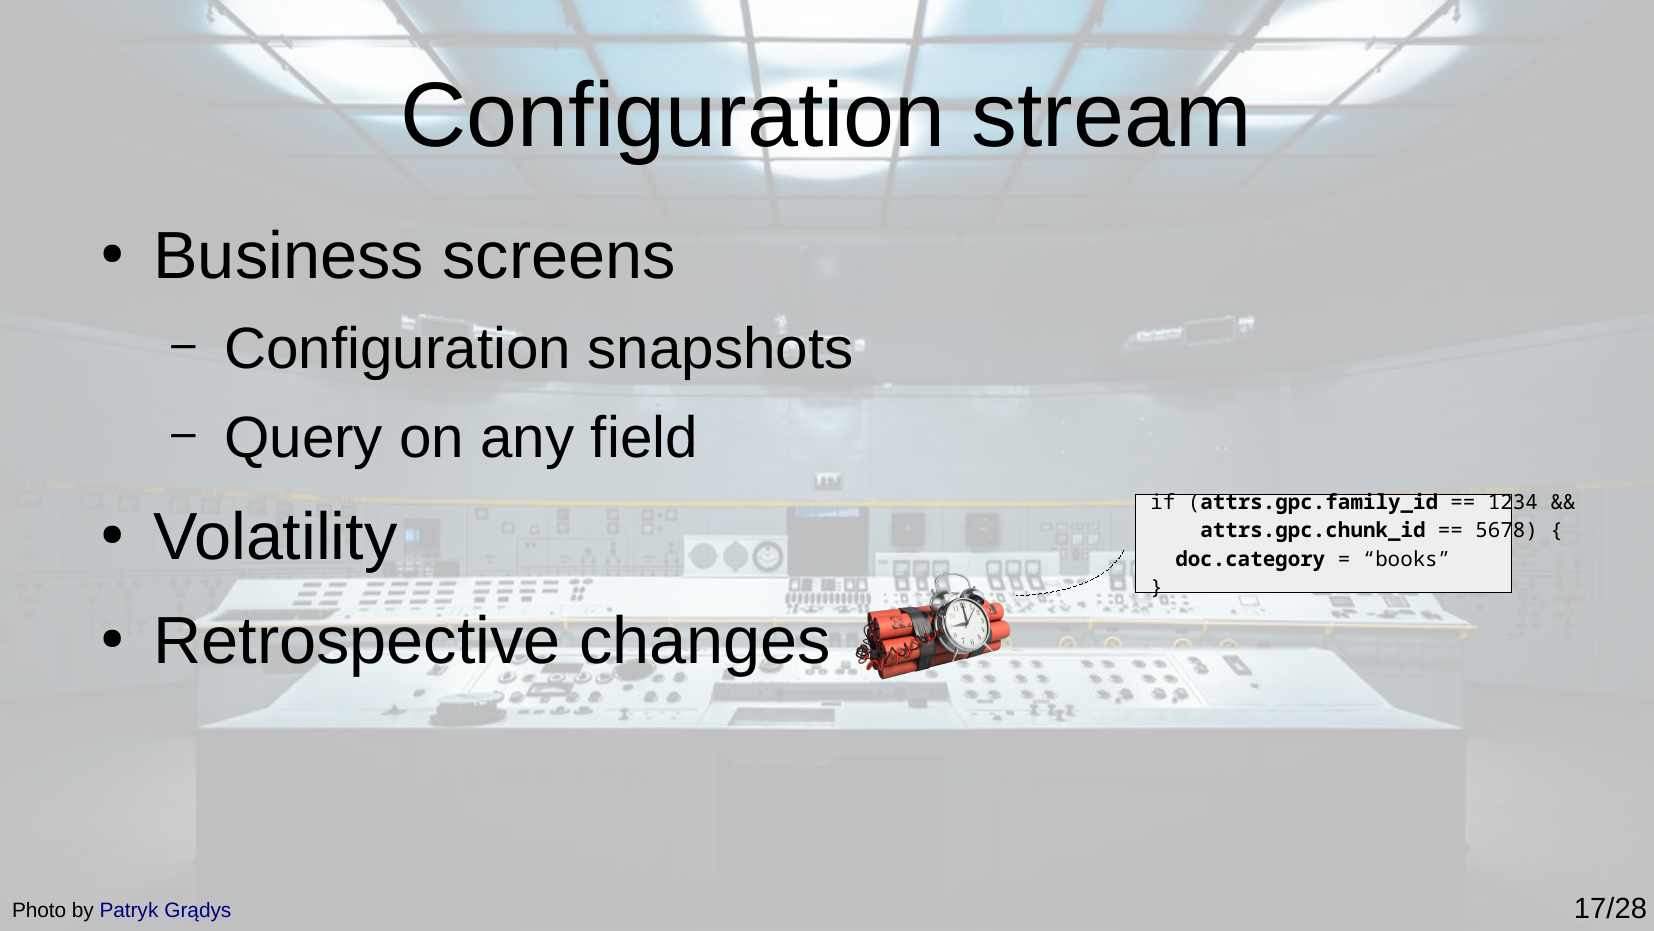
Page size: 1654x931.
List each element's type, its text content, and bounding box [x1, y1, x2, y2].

title Configuration stream [82, 37, 1571, 193]
list Business screens Configuration snapshots Query on any field Volatility Retrospective changes [82, 217, 1571, 758]
text_box Photo by Patryk Grądys [0, 890, 541, 931]
text_box <number>/28 [1458, 884, 1654, 931]
text_box if (attrs.gpc.family_id == 1234 && attrs.gpc.chunk_id == 5678) { doc.category = “books” } [1135, 494, 1512, 593]
picture [0, 0, 1654, 931]
